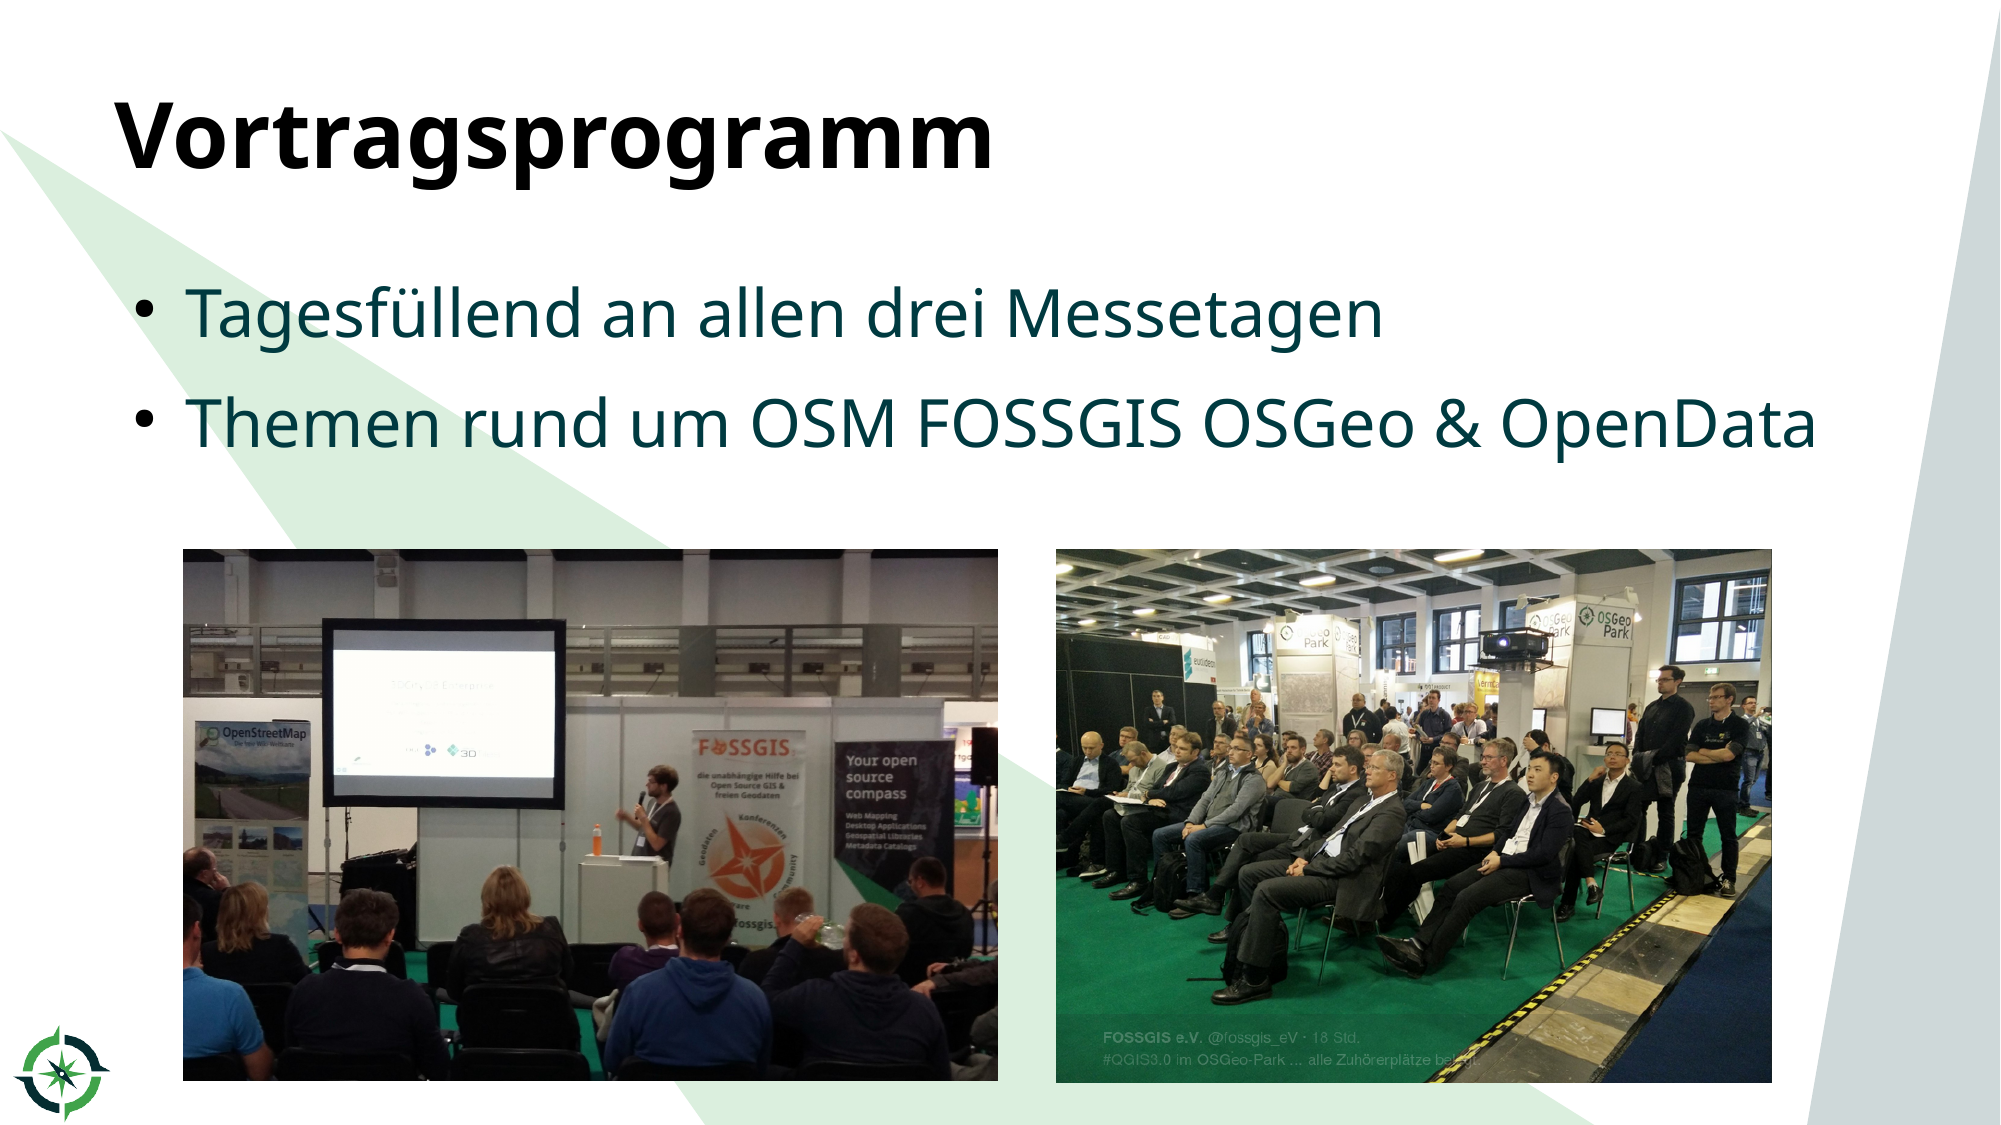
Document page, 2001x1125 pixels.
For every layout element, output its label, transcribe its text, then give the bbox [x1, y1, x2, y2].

picture [1056, 549, 1772, 1083]
picture [183, 537, 998, 1081]
title Vortragsprogramm [99, 44, 1900, 233]
picture [12, 1024, 111, 1123]
list Tagesfüllend an allen drei Messetagen Themen rund um OSM FOSSGIS OSGeo & OpenData [99, 263, 1985, 1004]
